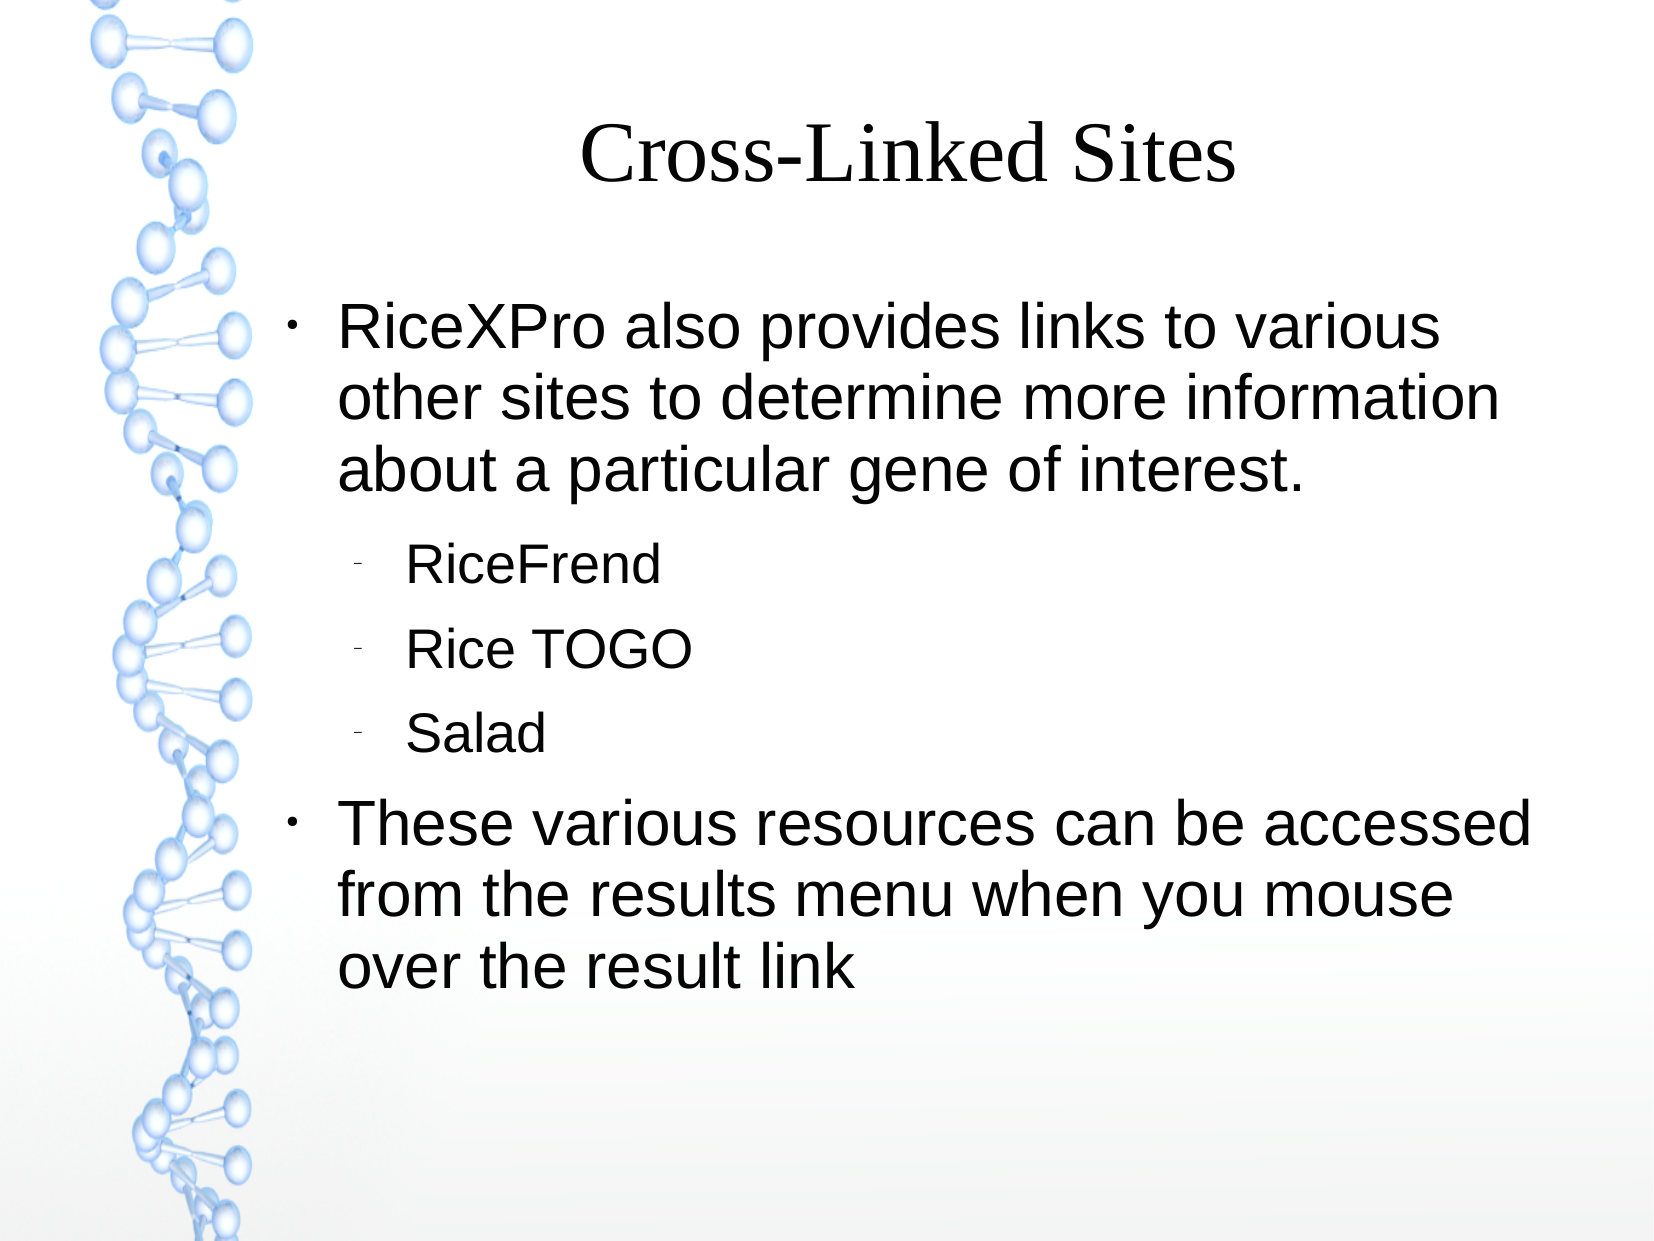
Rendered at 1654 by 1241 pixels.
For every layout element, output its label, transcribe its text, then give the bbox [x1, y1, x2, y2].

title Cross-Linked Sites [269, 49, 1571, 257]
list RiceXPro also provides links to various other sites to determine more information about a particular gene of interest. RiceFrend Rice TOGO Salad These various resources can be accessed from the results menu when you mouse over the result link [269, 290, 1538, 1010]
picture [0, 0, 1654, 1241]
